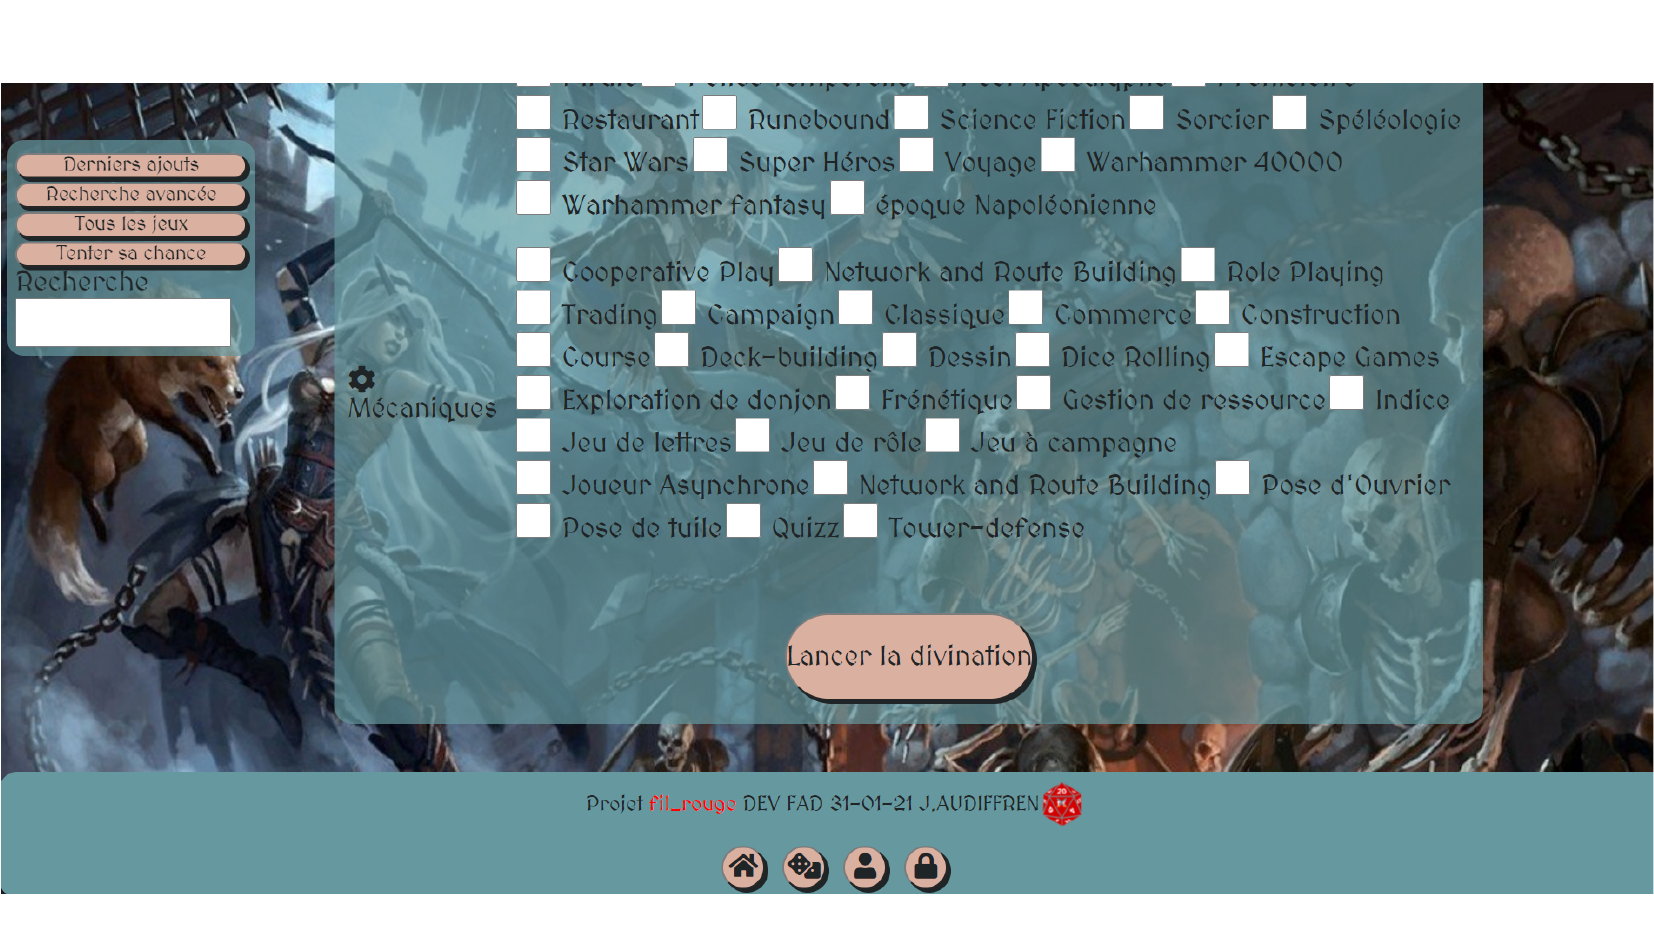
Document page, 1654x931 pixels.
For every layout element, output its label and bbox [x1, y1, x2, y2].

picture [1, 83, 1654, 894]
